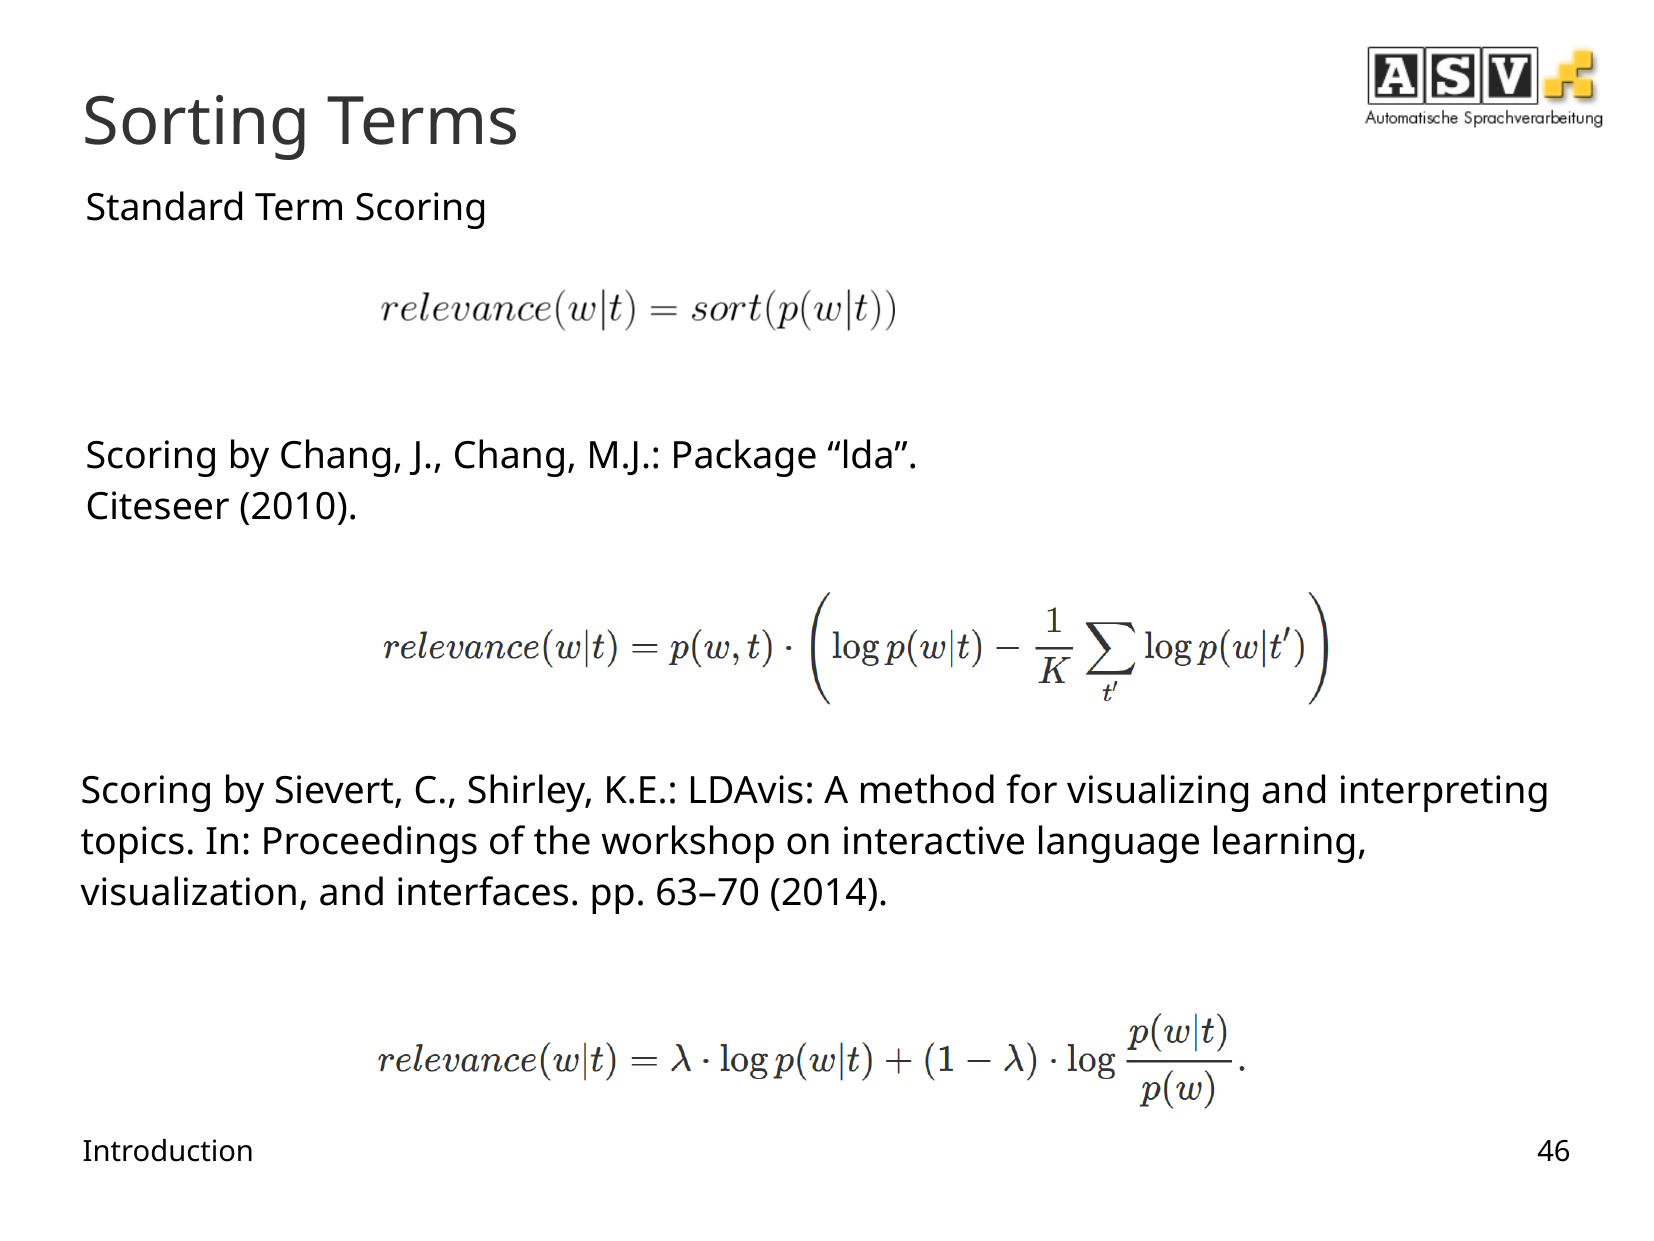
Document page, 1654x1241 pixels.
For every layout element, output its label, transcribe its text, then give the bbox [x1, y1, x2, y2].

text_box Scoring by Sievert, C., Shirley, K.E.: LDAvis: A method for visualizing and interpreting topics. In: Proceedings of the workshop on interactive language learning, visualization, and interfaces. pp. 63–70 (2014). [65, 755, 1619, 918]
text_box Standard Term Scoring [70, 172, 1033, 237]
picture [1364, 43, 1605, 129]
text_box Scoring by Chang, J., Chang, M.J.: Package “lda”. Citeseer (2010). [70, 420, 1032, 534]
picture [370, 584, 1335, 715]
picture [372, 280, 910, 340]
picture [360, 997, 1264, 1123]
title Sorting Terms [82, 49, 1347, 189]
